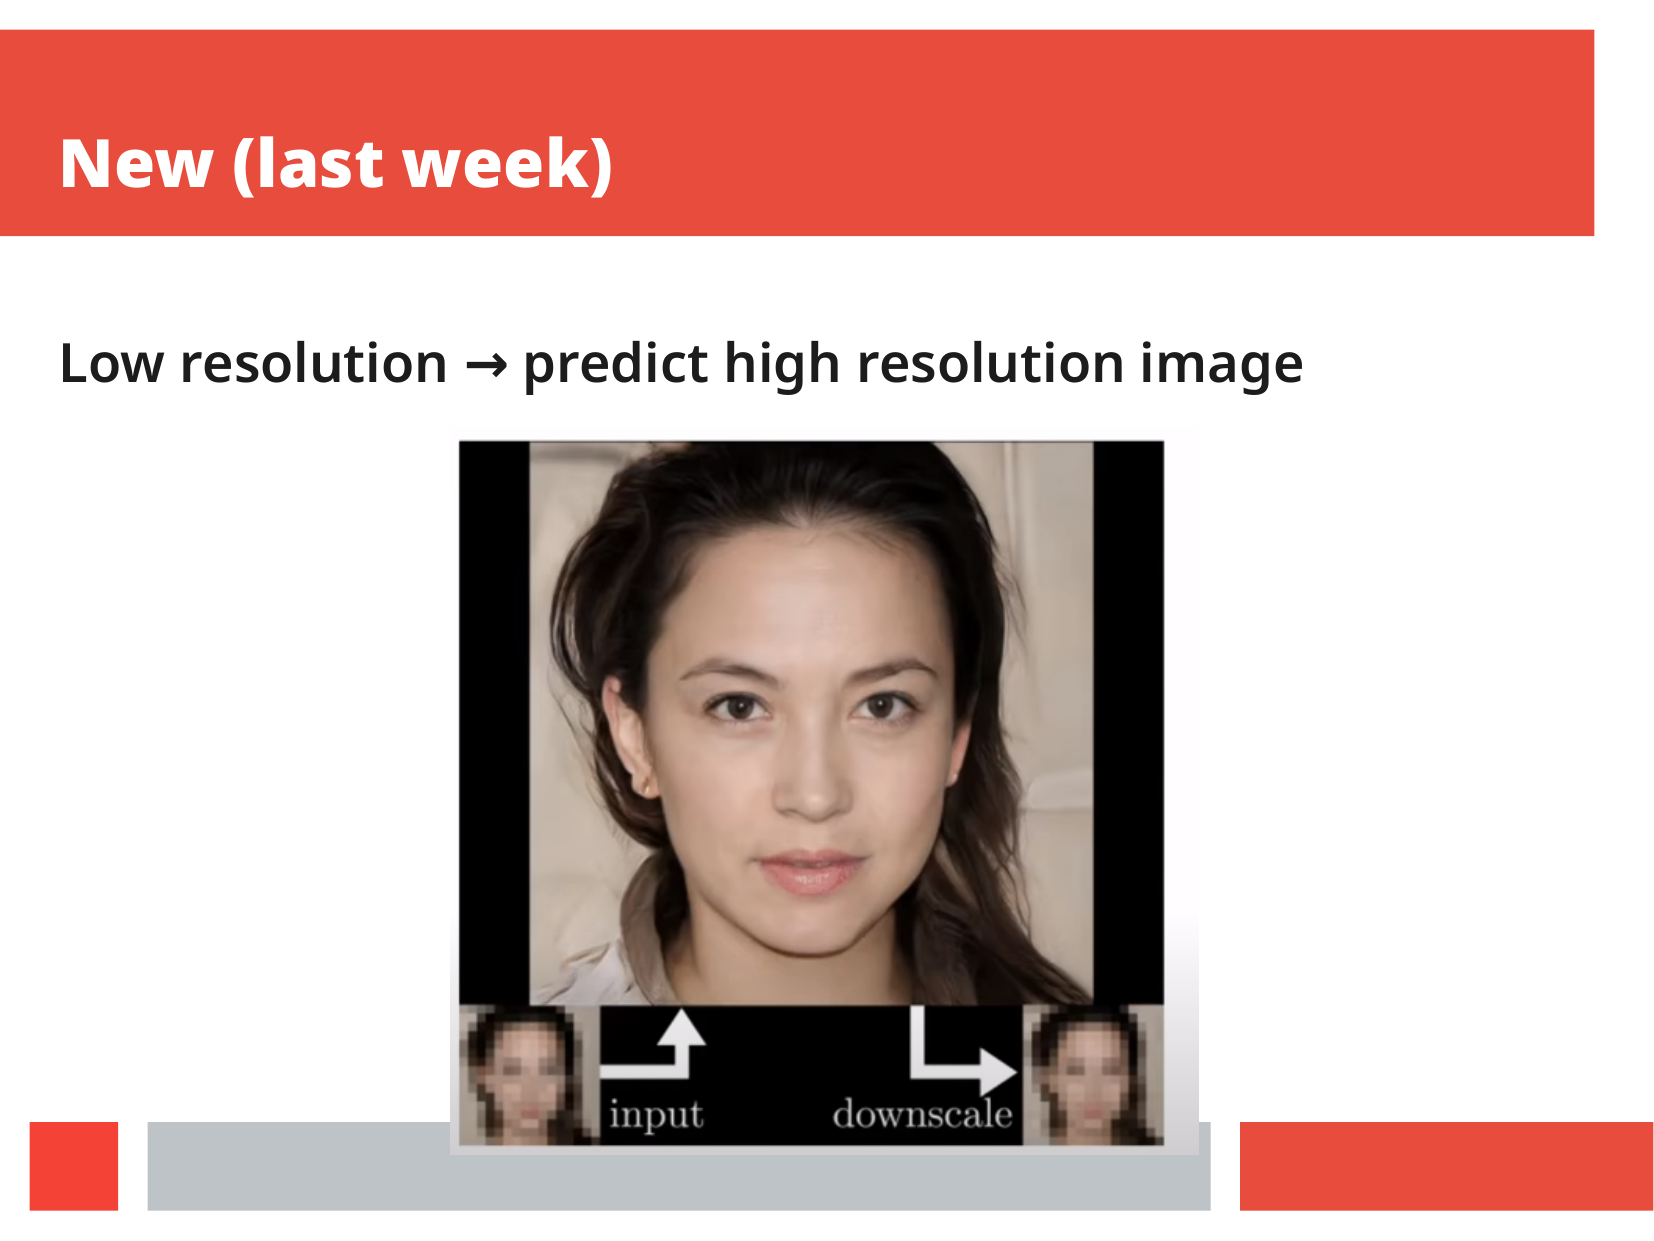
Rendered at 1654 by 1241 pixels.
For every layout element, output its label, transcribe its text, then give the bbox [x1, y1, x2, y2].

list Low resolution → predict high resolution image [59, 324, 1565, 1093]
title New (last week) [59, 59, 1595, 207]
picture [450, 426, 1199, 1156]
